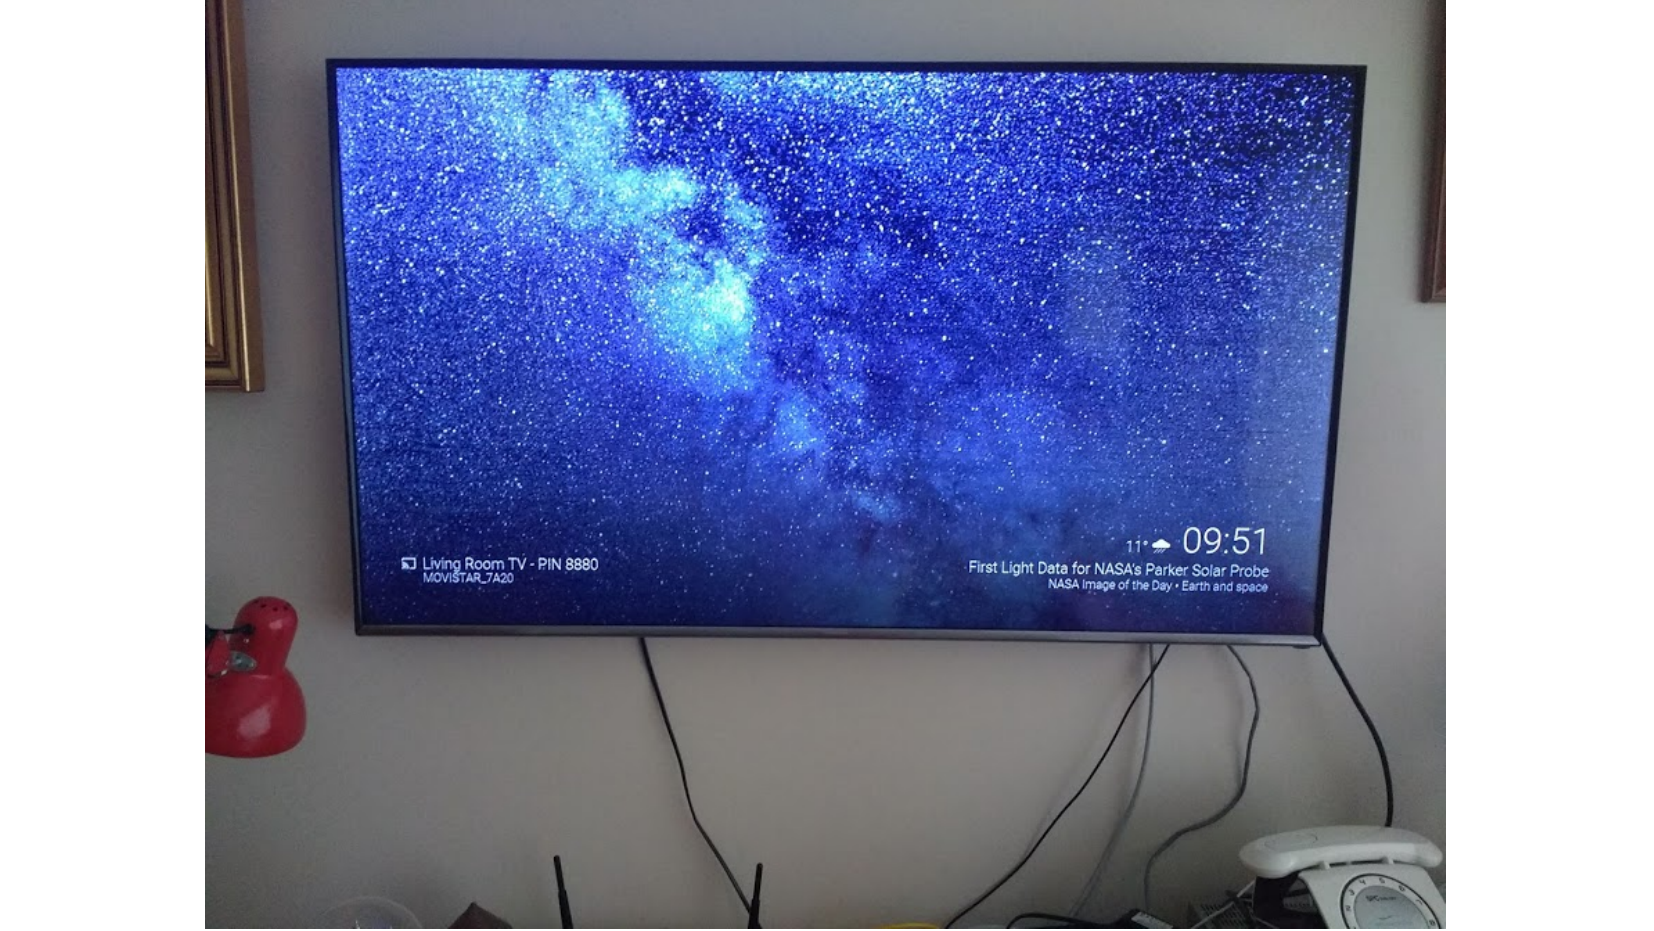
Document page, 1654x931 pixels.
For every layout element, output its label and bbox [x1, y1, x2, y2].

picture [205, 0, 1446, 929]
